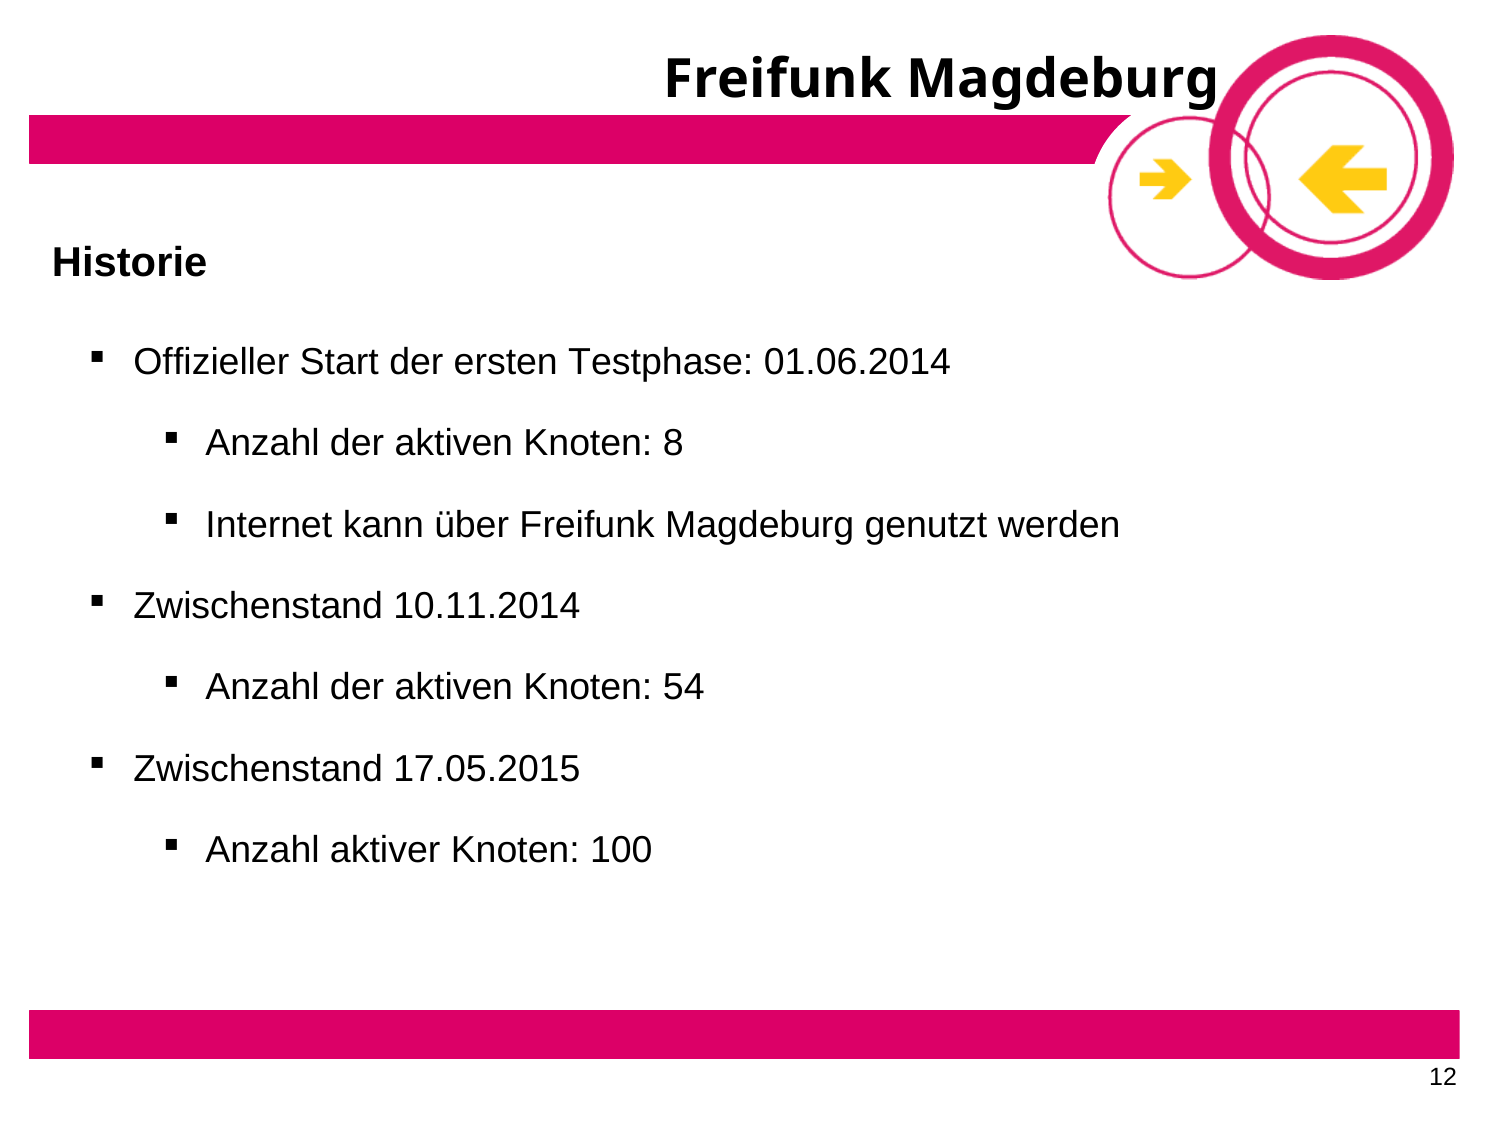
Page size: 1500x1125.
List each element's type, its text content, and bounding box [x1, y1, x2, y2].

text_box Historie [51, 235, 1045, 395]
picture [1107, 35, 1454, 280]
text_box Offizieller Start der ersten Testphase: 01.06.2014 Anzahl der aktiven Knoten: 8 Internet kann über Freifunk Magdeburg genutzt werden Zwischenstand 10.11.2014 Anzahl der aktiven Knoten: 54 Zwischenstand 17.05.2015 Anzahl aktiver Knoten: 100 [59, 337, 1288, 976]
picture [1107, 73, 1114, 91]
